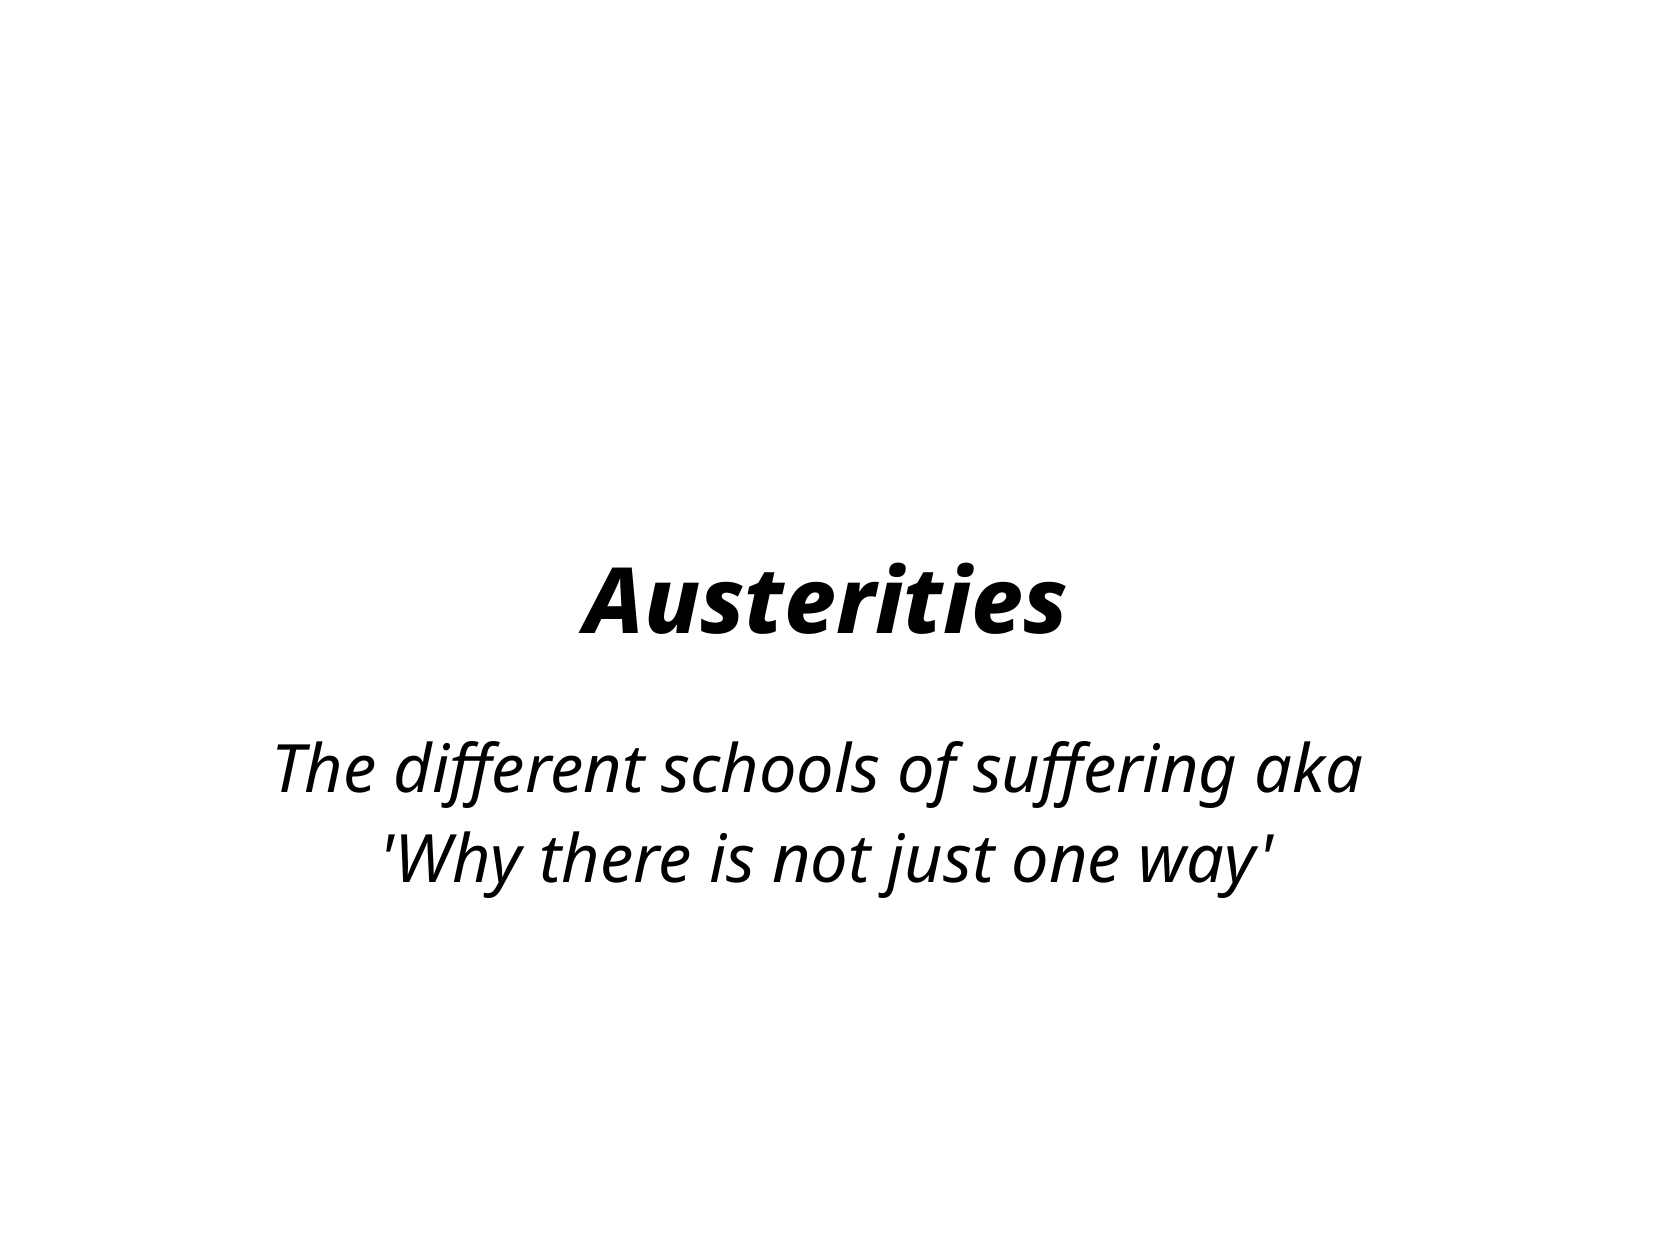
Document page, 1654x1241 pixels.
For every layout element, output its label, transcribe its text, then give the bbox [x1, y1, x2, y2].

title Austerities [82, 495, 1571, 703]
title The different schools of suffering aka 'Why there is not just one way' [82, 707, 1571, 916]
